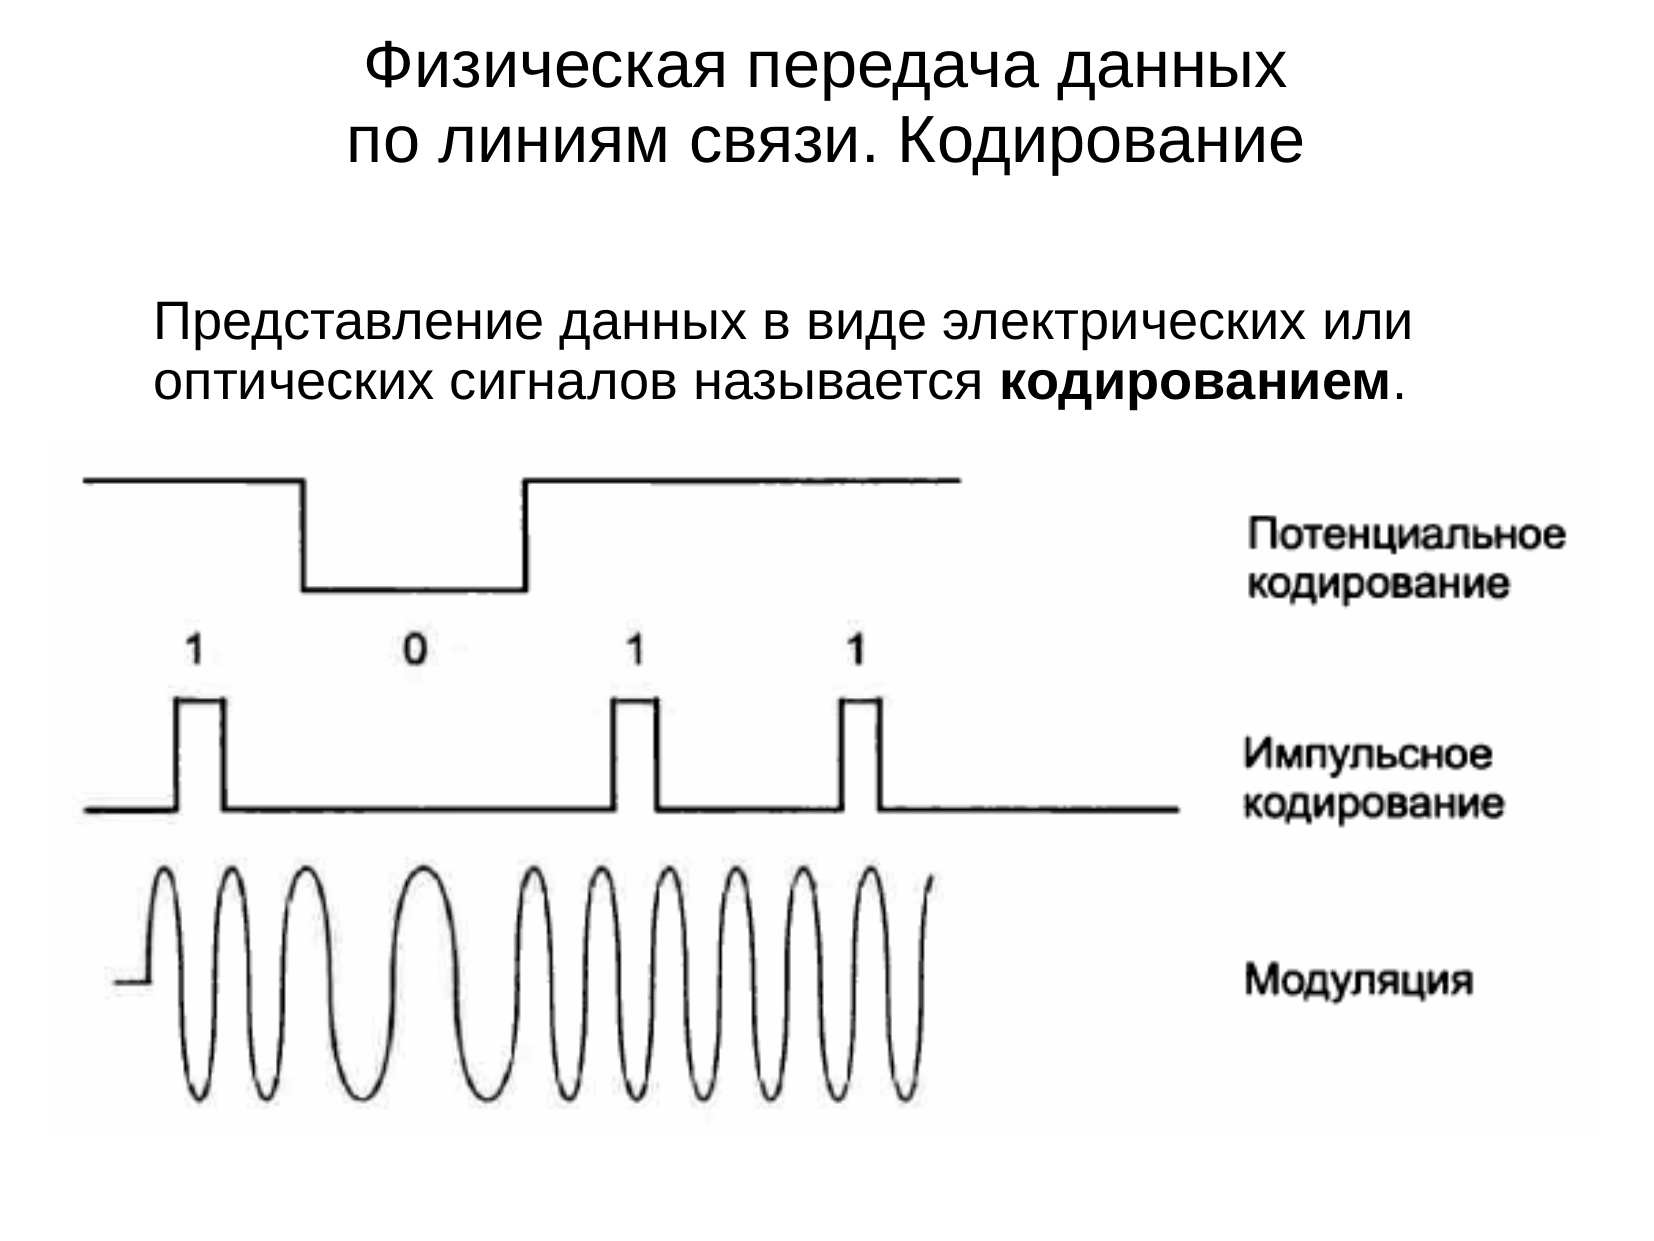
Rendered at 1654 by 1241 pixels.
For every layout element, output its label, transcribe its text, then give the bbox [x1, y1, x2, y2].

picture [51, 443, 1602, 1134]
title Физическая передача данных по линиям связи. Кодирование [82, 26, 1571, 280]
list Представление данных в виде электрических или оптических сигналов называется кодирова­нием. [82, 290, 1571, 443]
